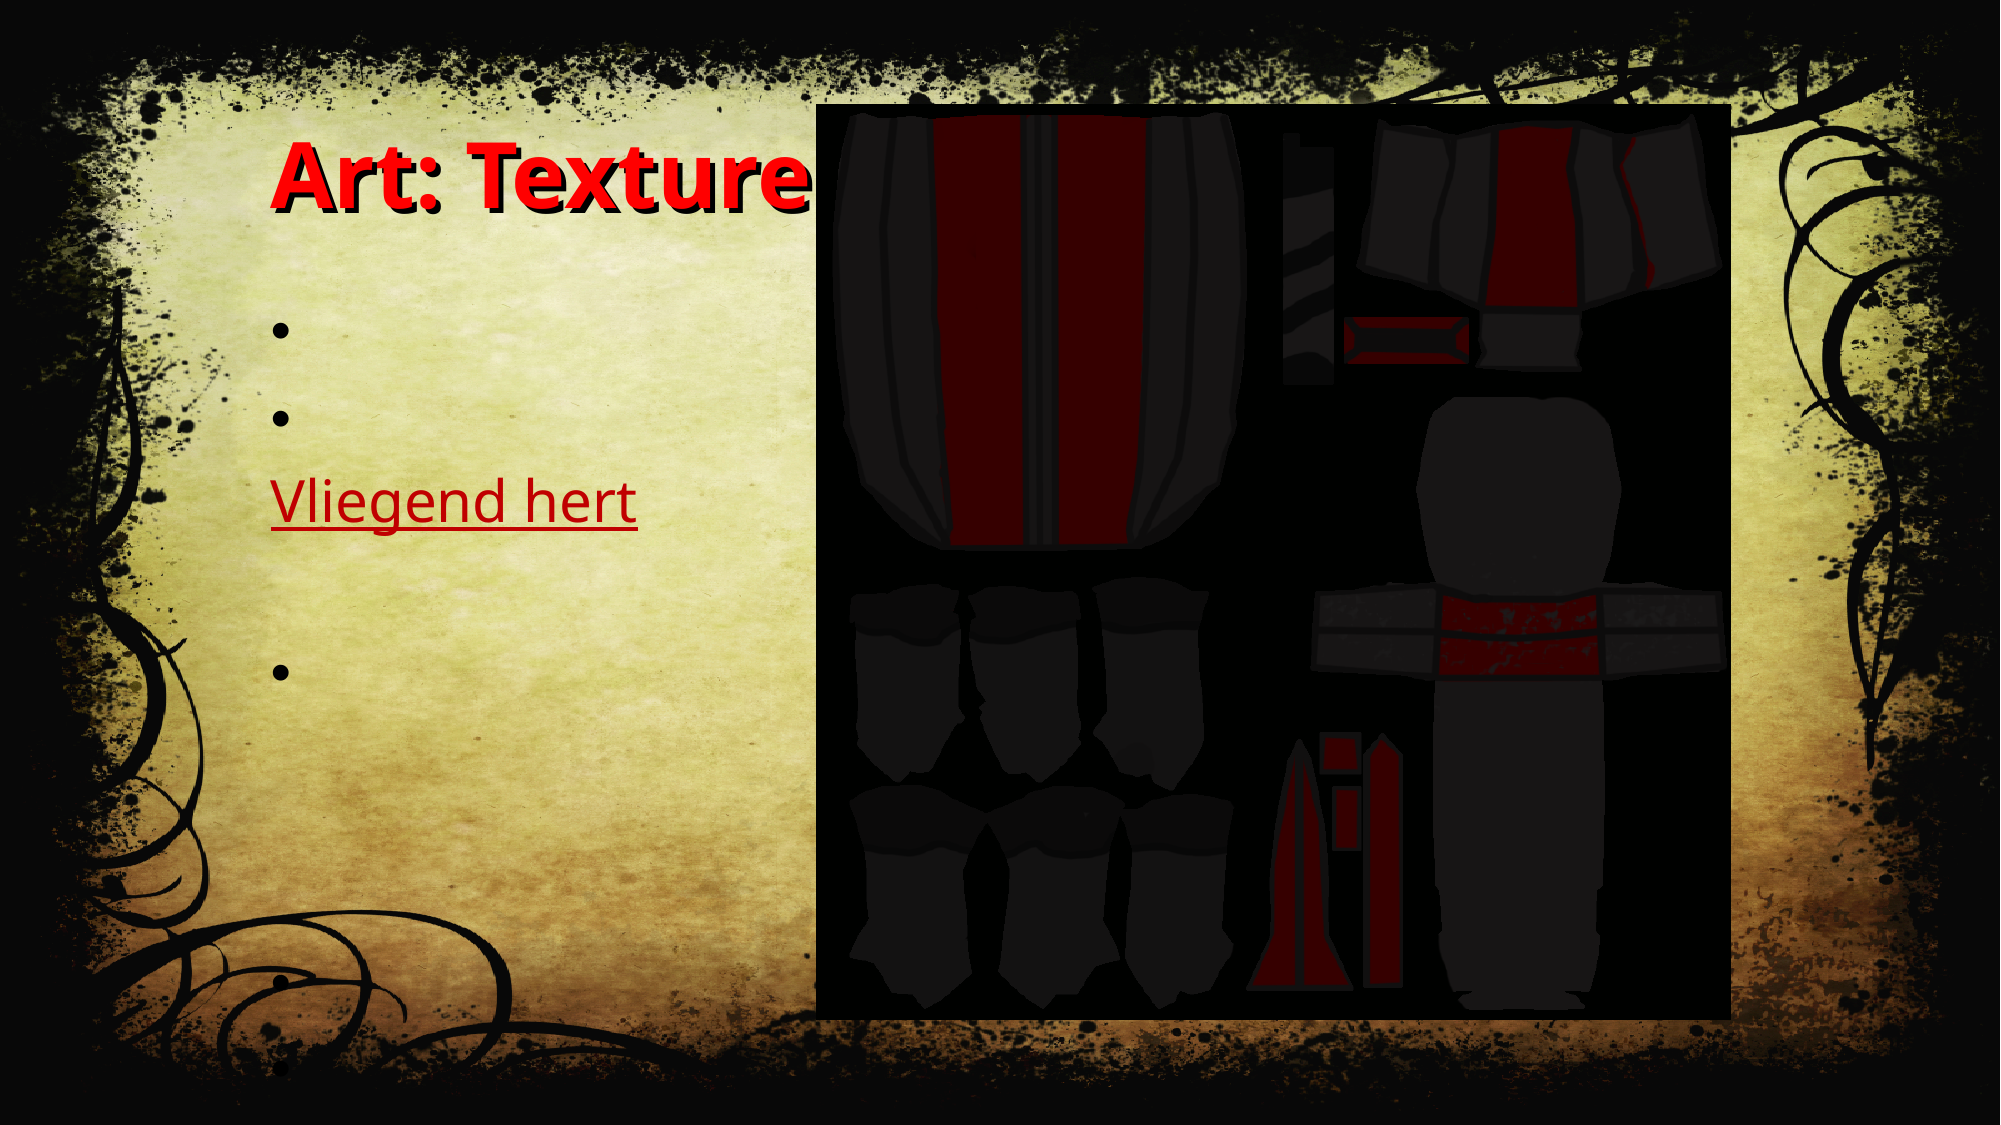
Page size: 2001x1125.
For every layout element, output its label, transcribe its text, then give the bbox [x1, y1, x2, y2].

picture [816, 105, 1731, 1020]
title Art: Texture [255, 70, 1981, 288]
list Vliegend hert [1731, 288, 1981, 1002]
list Vliegend hert [255, 288, 816, 1002]
